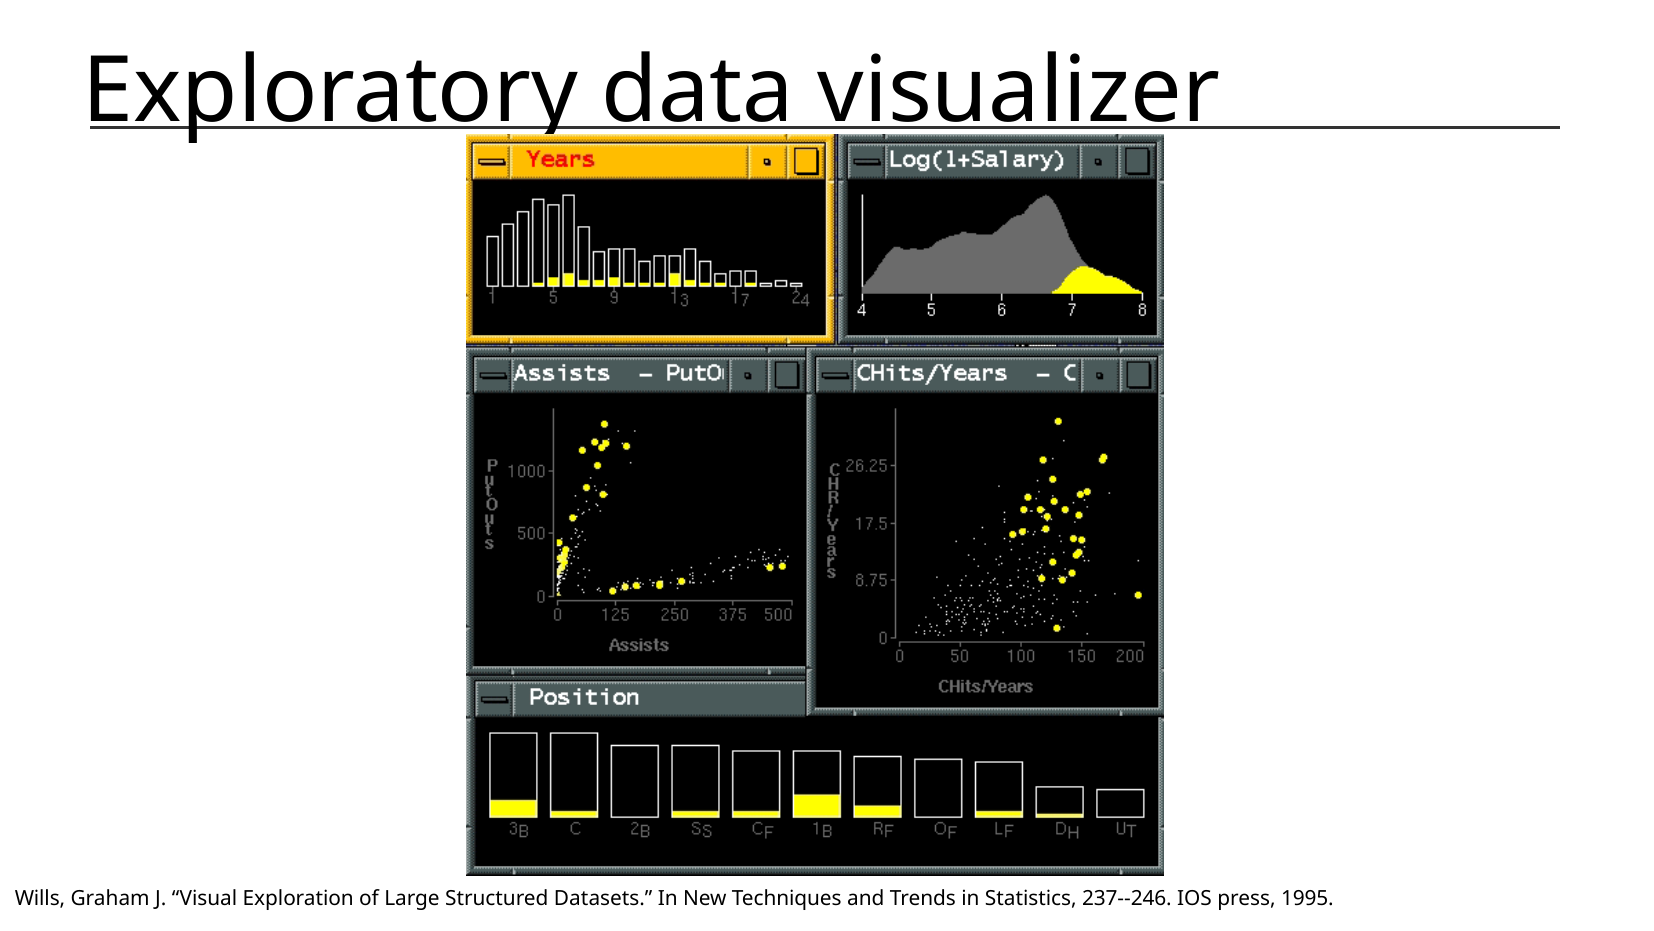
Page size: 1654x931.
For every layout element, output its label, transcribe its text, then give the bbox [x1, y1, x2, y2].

text_box Wills, Graham J. “Visual Exploration of Large Structured Datasets.” In New Techniques and Trends in Statistics, 237--246. IOS press, 1995. [0, 875, 1390, 916]
picture [466, 134, 1164, 876]
title Exploratory data visualizer [82, 32, 1571, 140]
